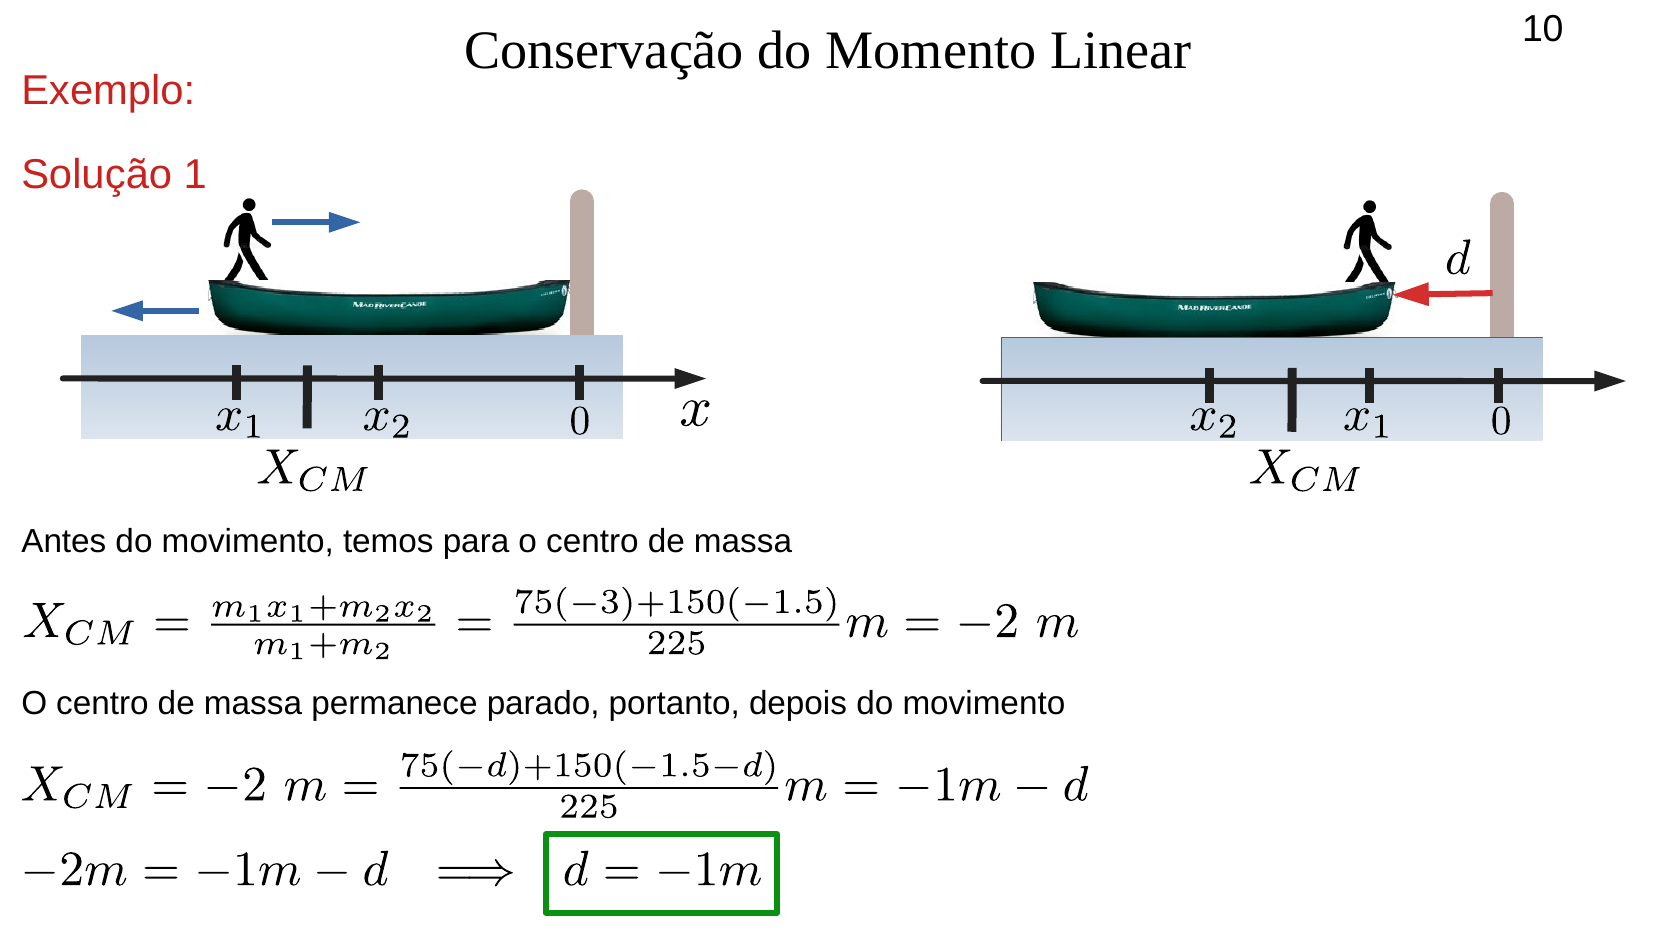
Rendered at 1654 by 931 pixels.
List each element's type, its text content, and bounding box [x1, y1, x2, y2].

picture [679, 400, 710, 427]
picture [213, 406, 262, 440]
text_box Exemplo: Solução 1 Antes do movimento, temos para o centro de massa O centro de massa permanece parado, portanto, depois do movimento [6, 59, 1654, 730]
picture [1187, 406, 1238, 440]
picture [202, 196, 570, 335]
text_box [1000, 384, 1546, 441]
picture [1246, 447, 1363, 494]
picture [549, 850, 761, 887]
picture [360, 406, 411, 440]
text_box [1000, 337, 1546, 378]
text_box [81, 382, 623, 439]
picture [569, 406, 589, 435]
picture [20, 584, 1080, 662]
picture [20, 850, 543, 887]
picture [254, 447, 370, 494]
text_box Conservação do Momento Linear [449, 0, 1208, 88]
picture [1340, 406, 1390, 440]
picture [1490, 406, 1510, 435]
text_box <number> [1507, 0, 1654, 59]
text_box [81, 335, 623, 375]
picture [1444, 239, 1471, 275]
picture [1027, 198, 1402, 337]
picture [20, 750, 1089, 819]
